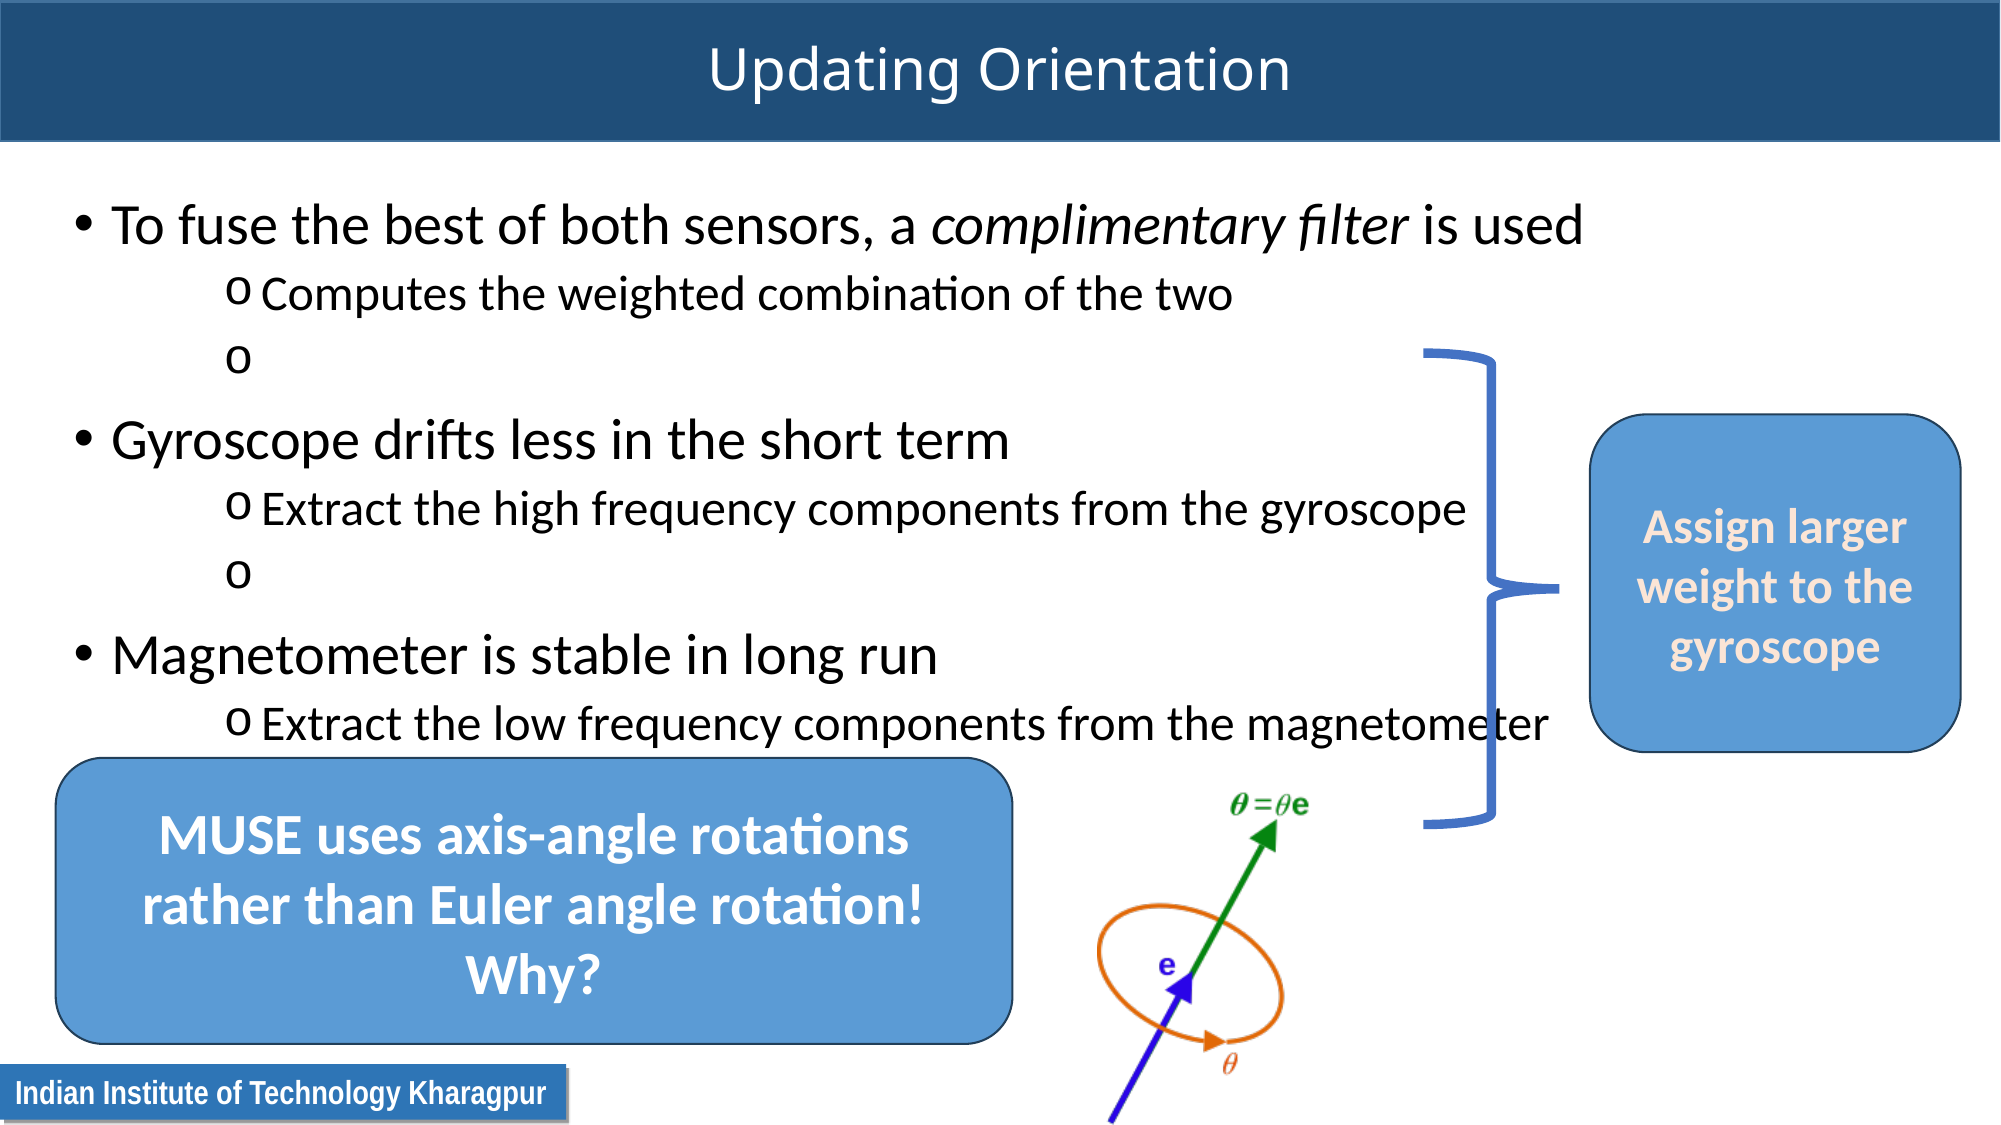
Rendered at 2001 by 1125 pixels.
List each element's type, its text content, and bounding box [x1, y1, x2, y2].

text_box Assign larger weight to the gyroscope [1589, 414, 1961, 753]
title Updating Orientation [0, 1, 2000, 141]
picture [1097, 783, 1310, 1125]
list To fuse the best of both sensors, a complimentary filter is used Computes the weighted combination of the two Gyroscope drifts less in the short term Extract the high frequency components from the gyroscope Magnetometer is stable in long run Extract the low frequency components from the magnetometer [58, 186, 1954, 1065]
text_box MUSE uses axis-angle rotations rather than Euler angle rotation! Why? [55, 757, 1013, 1044]
